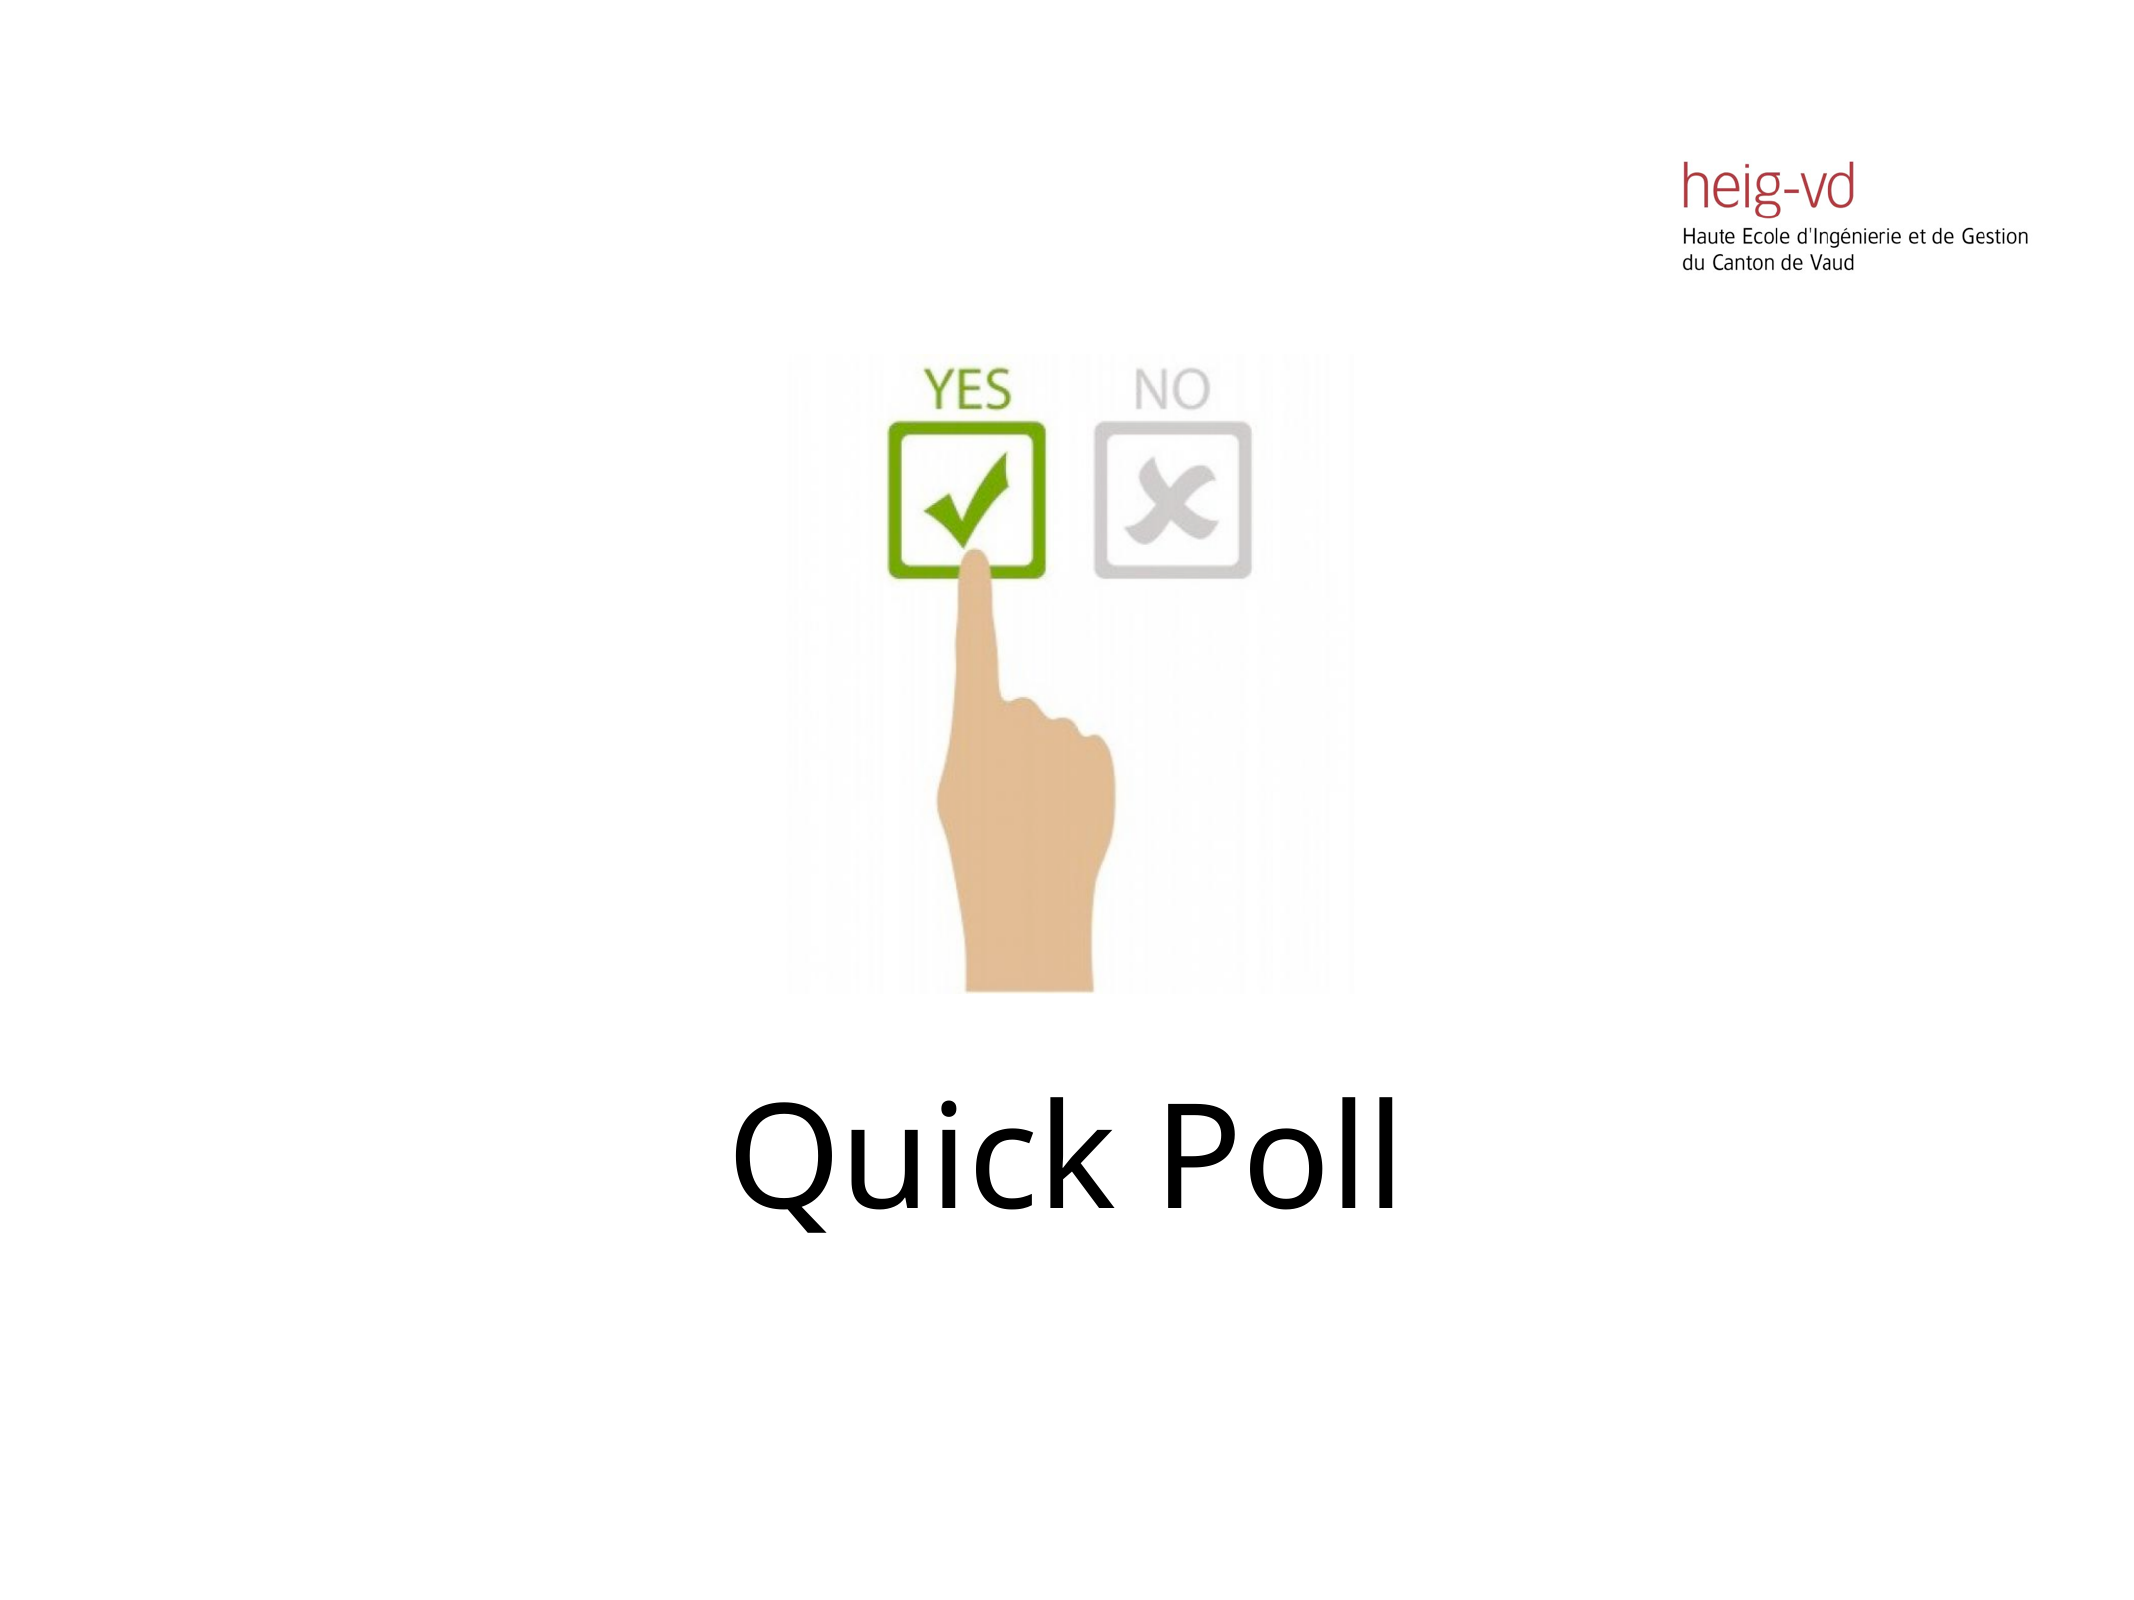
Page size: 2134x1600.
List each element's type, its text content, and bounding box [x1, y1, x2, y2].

picture [1672, 149, 2036, 284]
text_box Quick Poll [719, 1054, 1415, 1247]
picture [778, 354, 1356, 994]
